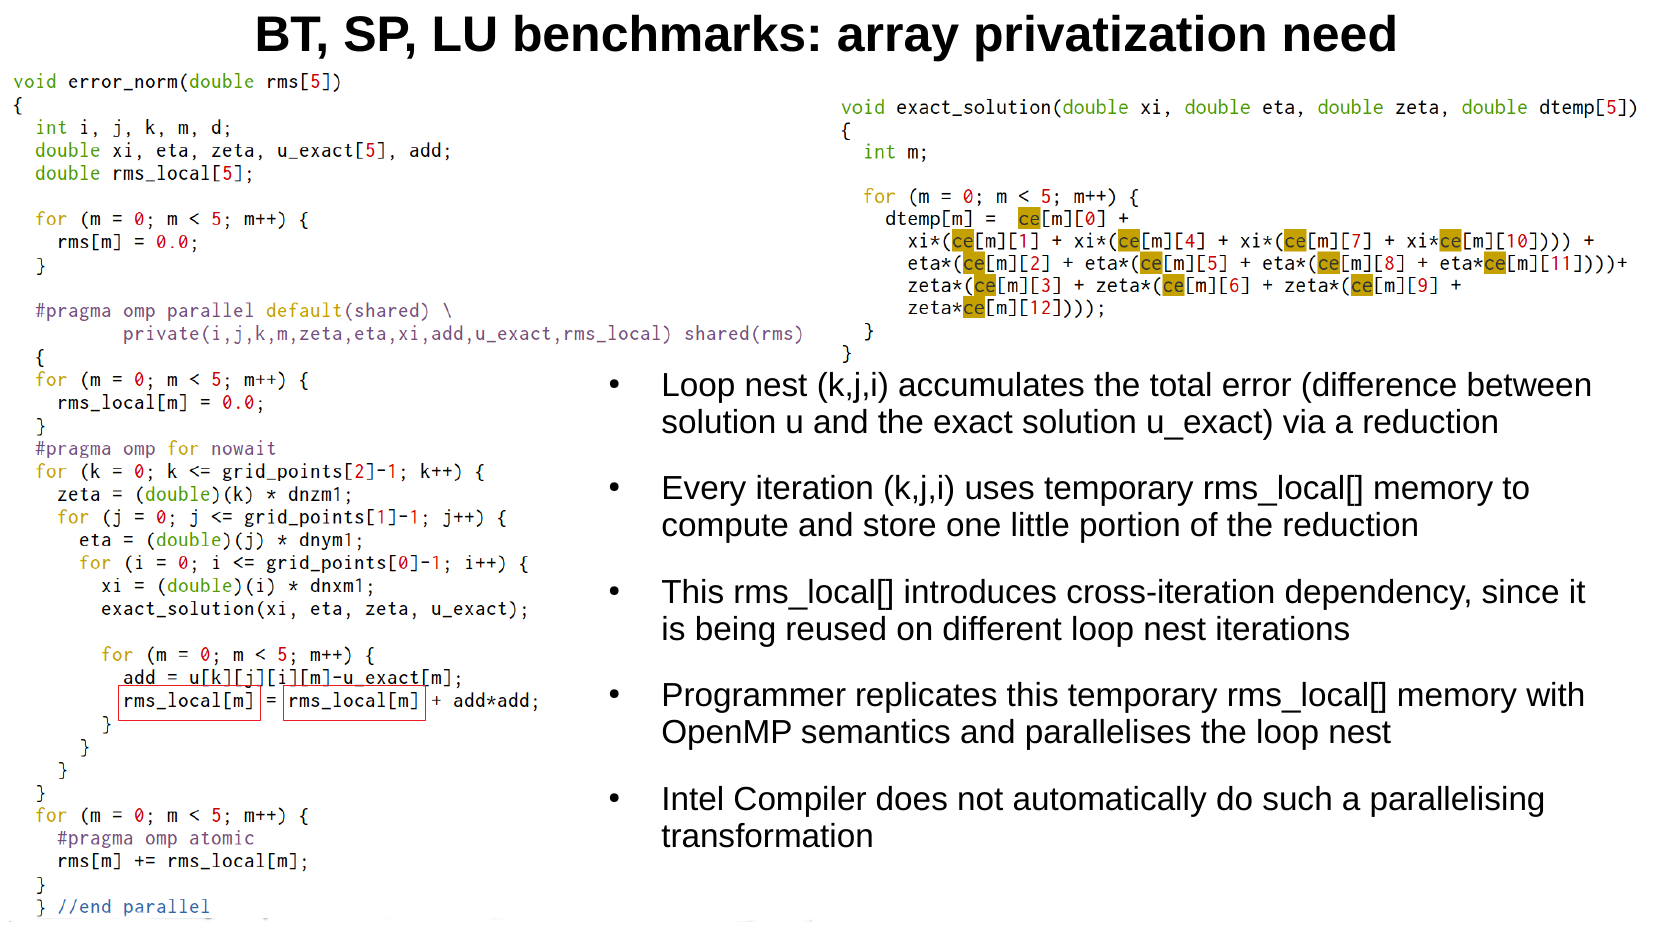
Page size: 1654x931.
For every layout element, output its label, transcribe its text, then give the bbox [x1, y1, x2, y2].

title BT, SP, LU benchmarks: array privatization need [0, 0, 1654, 71]
picture [9, 70, 812, 922]
list Loop nest (k,j,i) accumulates the total error (difference between solution u and the exact solution u_exact) via a reduction Every iteration (k,j,i) uses temporary rms_local[] memory to compute and store one little portion of the reduction This rms_local[] introduces cross-iteration dependency, since it is being reused on different loop nest iterations Programmer replicates this temporary rms_local[] memory with OpenMP semantics and parallelises the loop nest Intel Compiler does not automatically do such a parallelising transformation [590, 366, 1595, 875]
picture [838, 94, 1640, 367]
